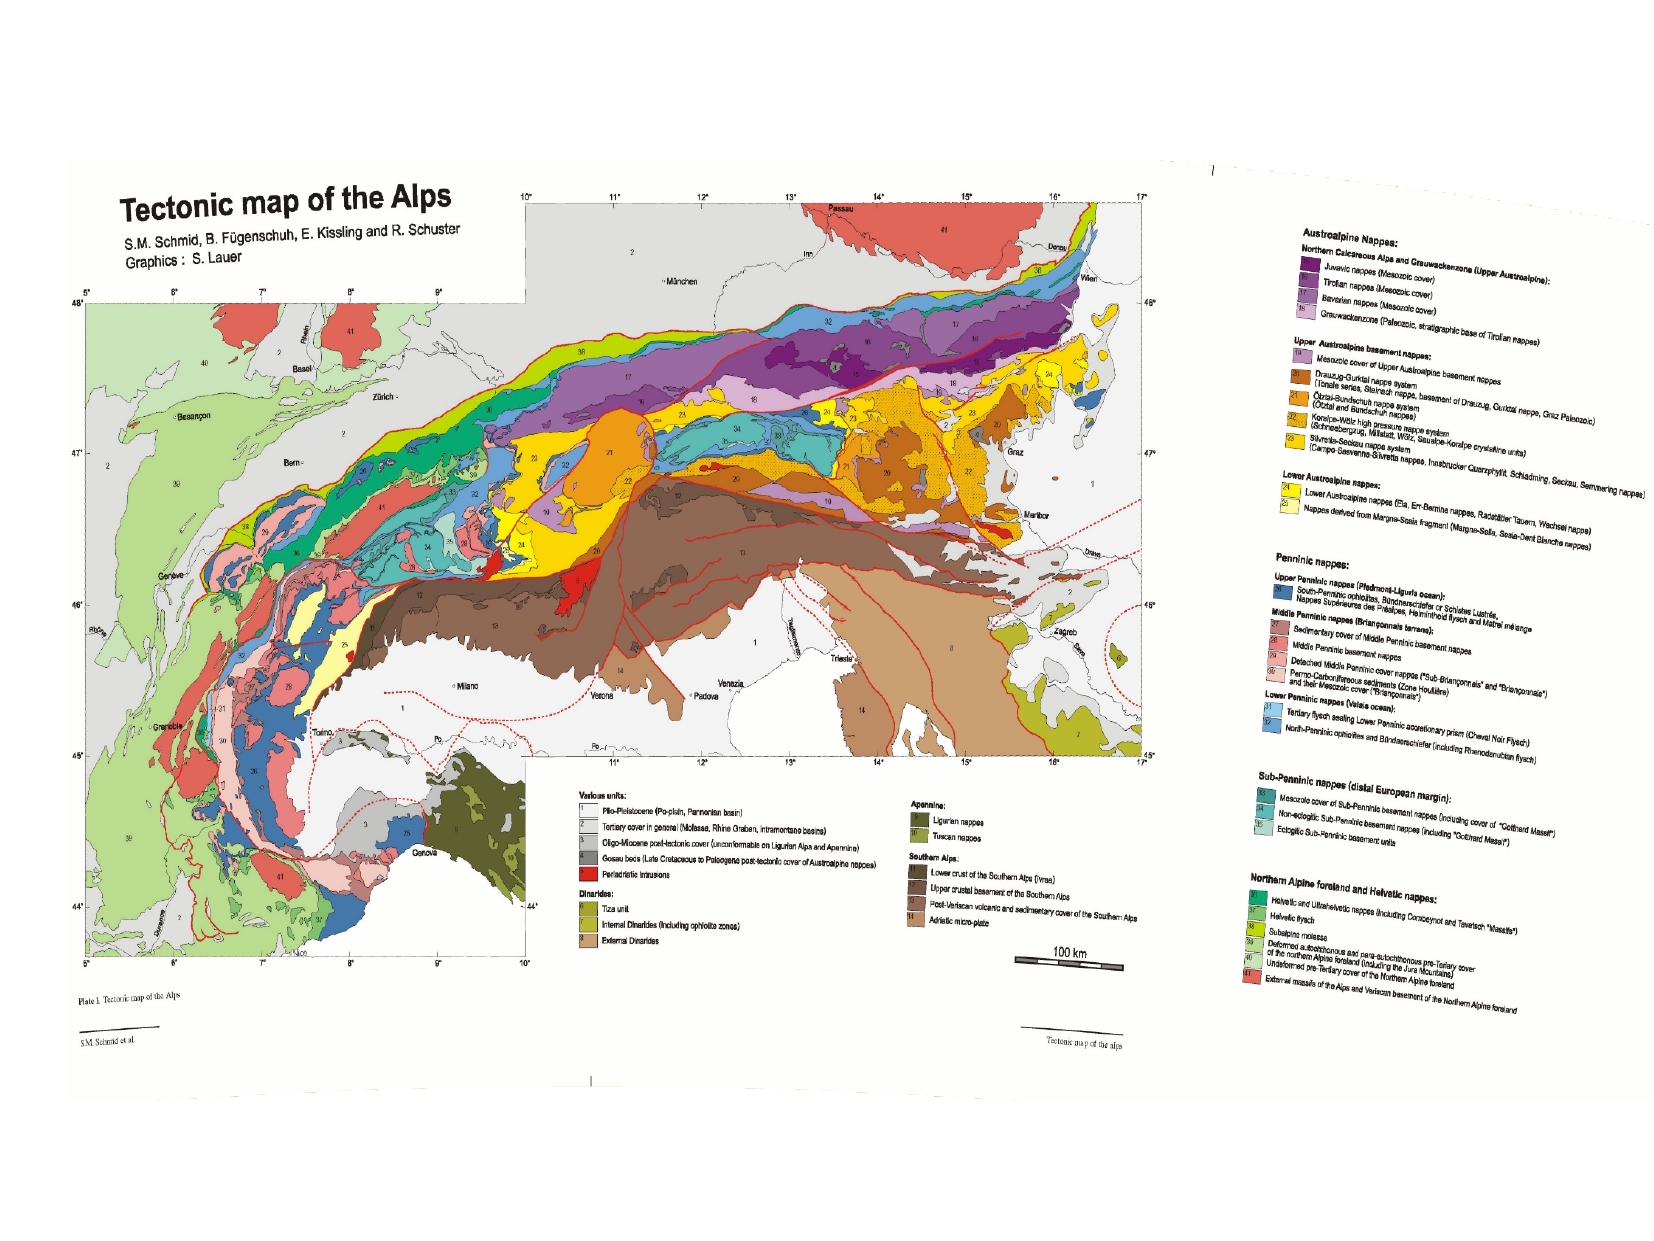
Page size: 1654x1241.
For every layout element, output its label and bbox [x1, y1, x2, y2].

picture [67, 159, 1654, 1102]
